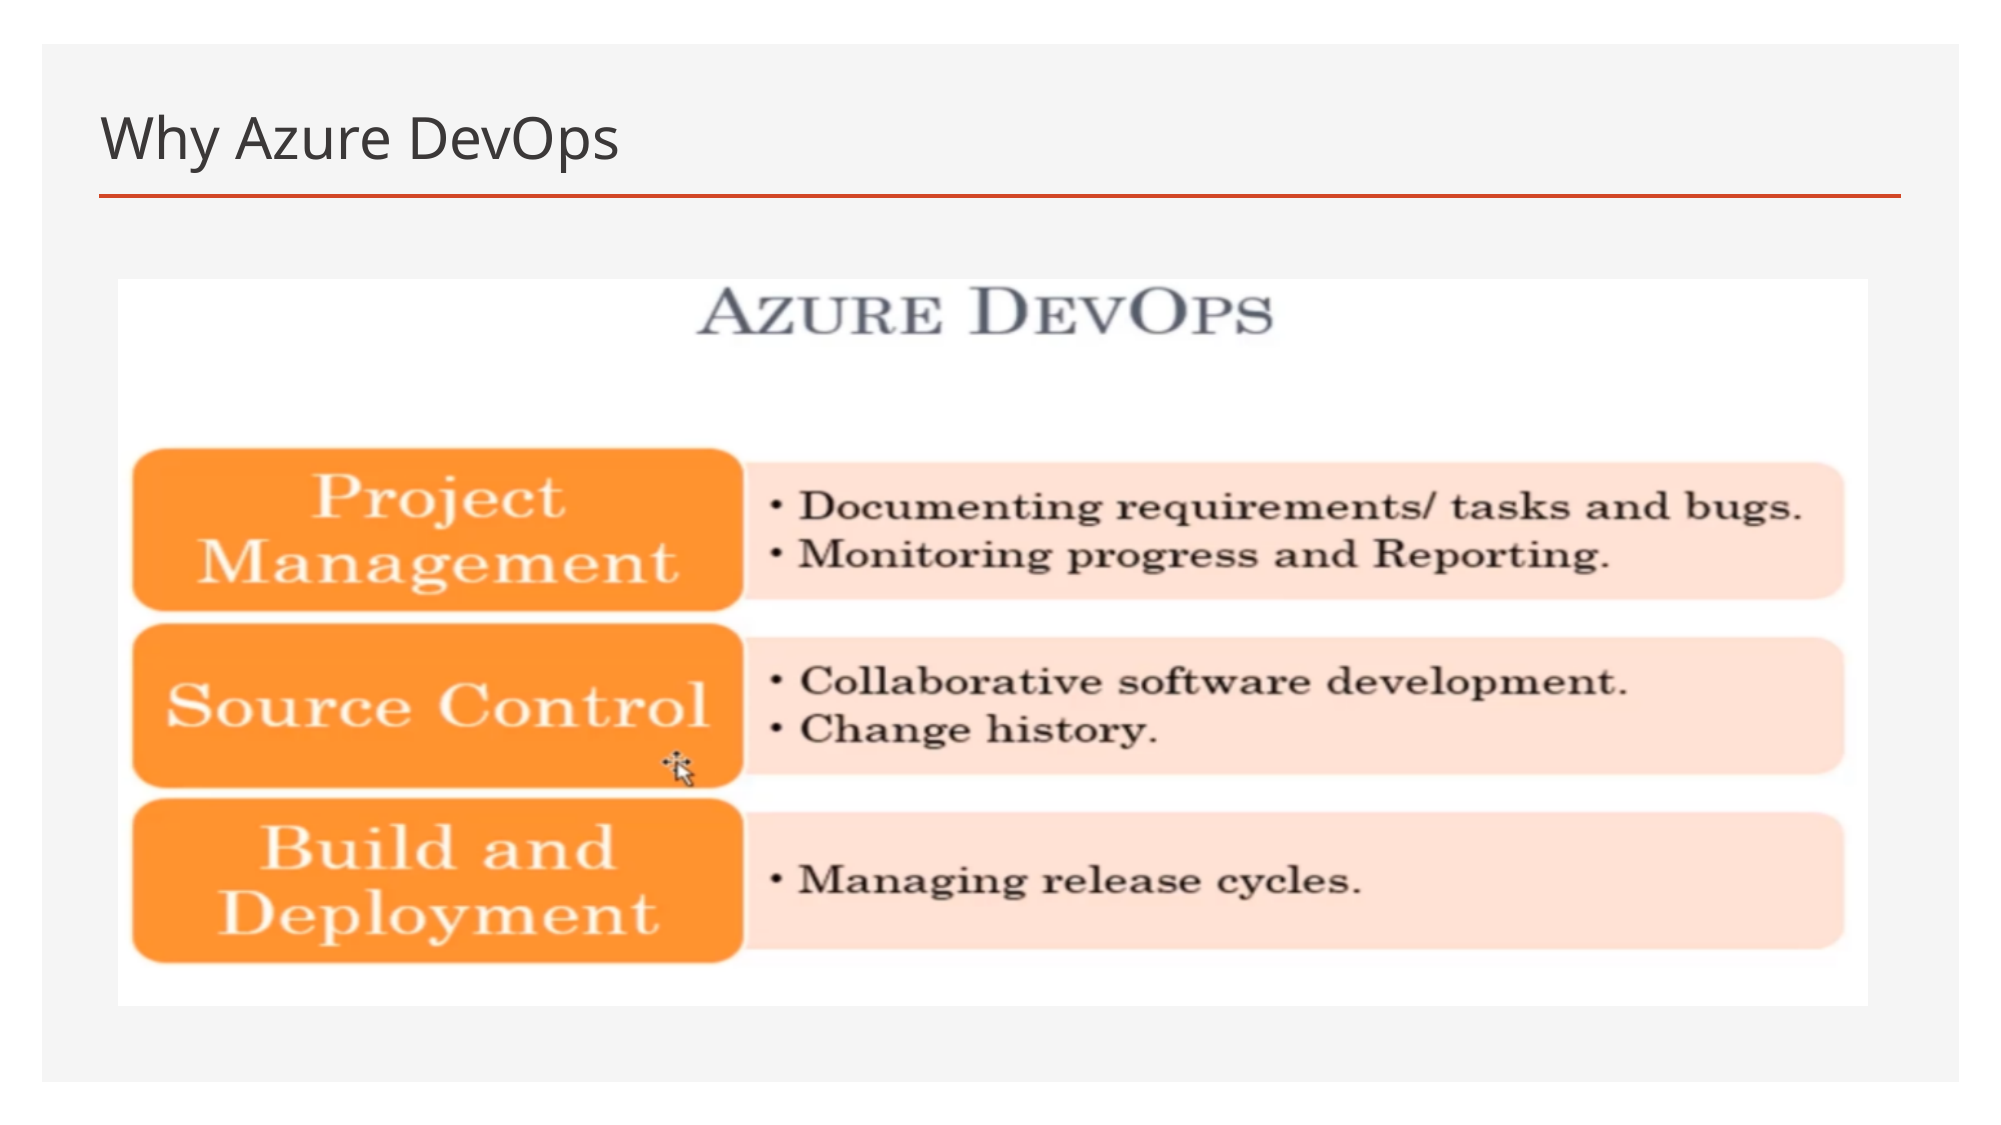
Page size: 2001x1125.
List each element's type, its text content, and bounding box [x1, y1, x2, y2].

title Why Azure DevOps [85, 73, 1214, 179]
picture [118, 279, 1868, 1006]
